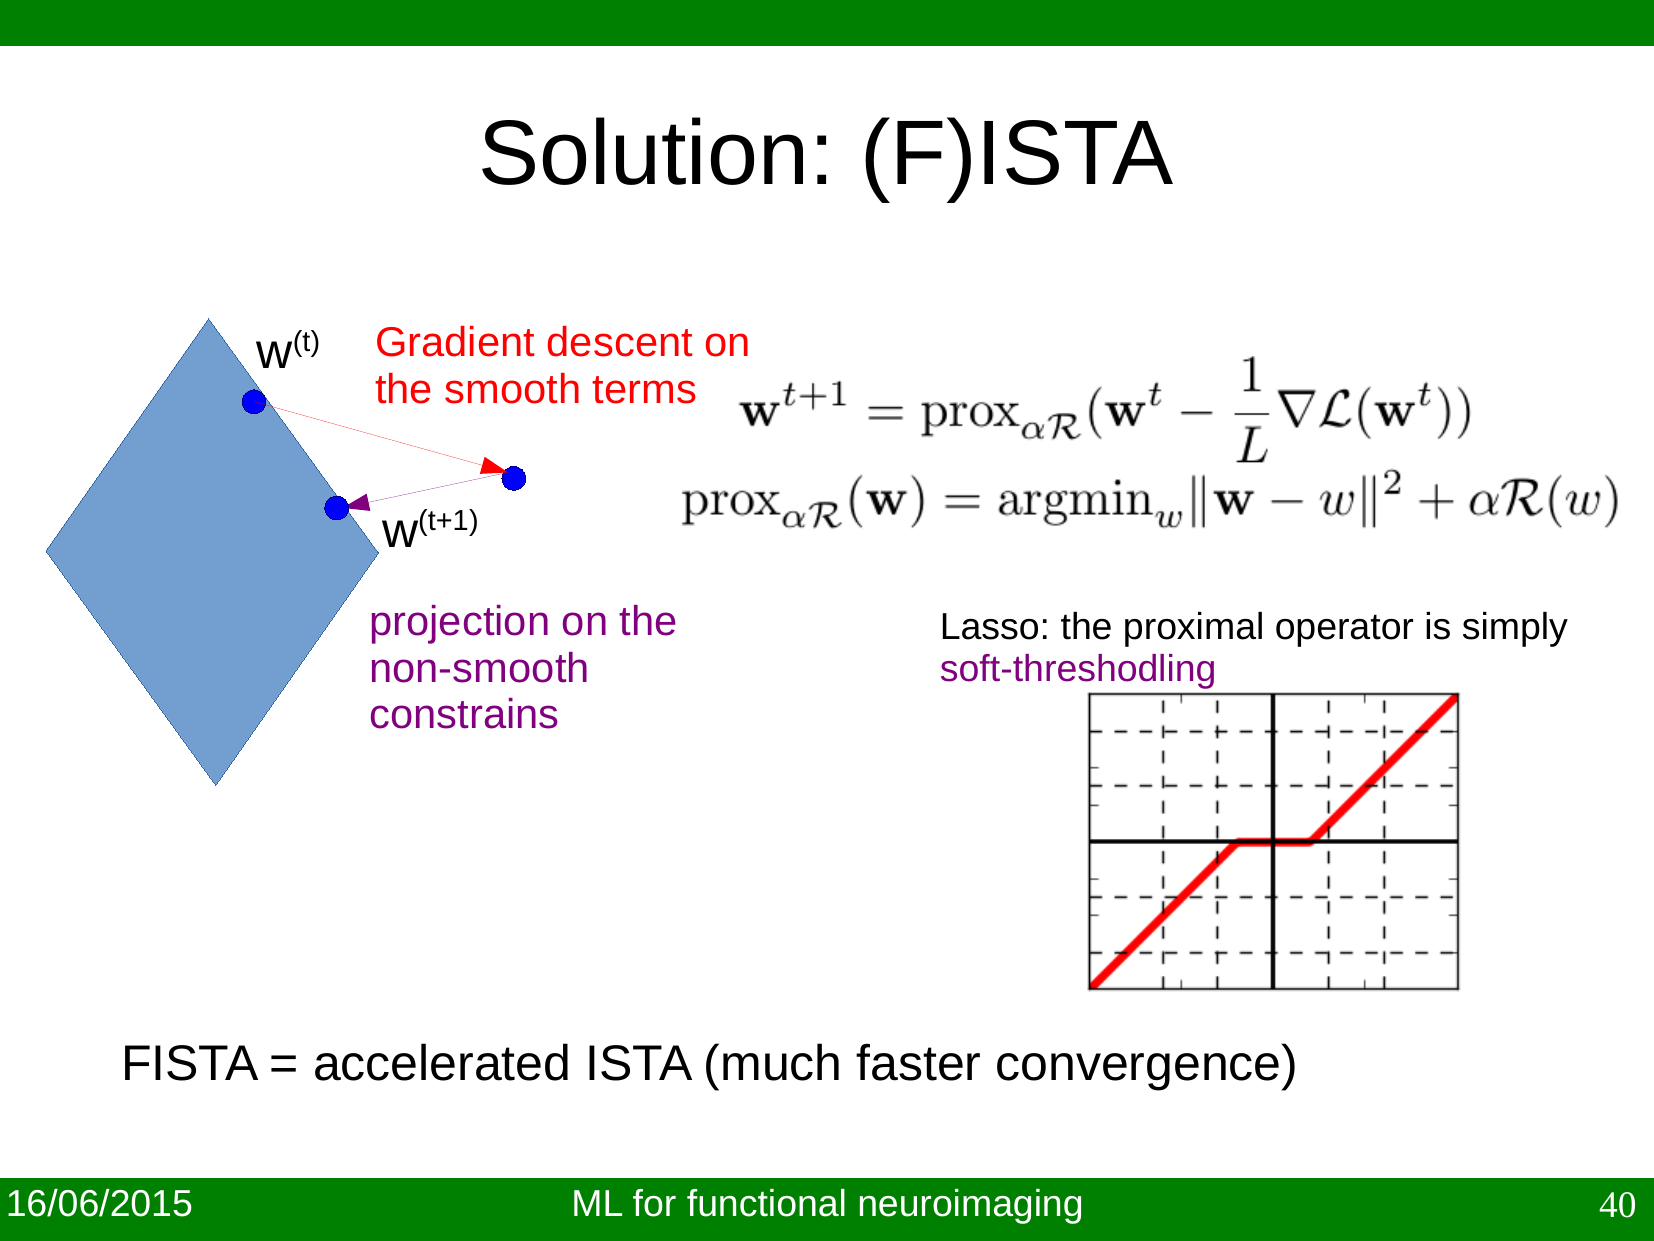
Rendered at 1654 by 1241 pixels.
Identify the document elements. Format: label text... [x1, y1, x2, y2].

text_box Gradient descent on the smooth terms [360, 311, 774, 421]
text_box Lasso: the proximal operator is simply soft-threshodling [925, 598, 1595, 697]
text_box FISTA = accelerated ISTA (much faster convergence) [106, 1027, 1314, 1099]
picture [673, 344, 1621, 537]
text_box projection on the non-smooth constrains [354, 590, 697, 747]
text_box w(t+1) [367, 494, 494, 568]
text_box [501, 466, 526, 491]
picture [1086, 692, 1462, 993]
title Solution: (F)ISTA [82, 49, 1571, 257]
text_box [46, 318, 368, 786]
text_box w(t) [242, 316, 336, 390]
